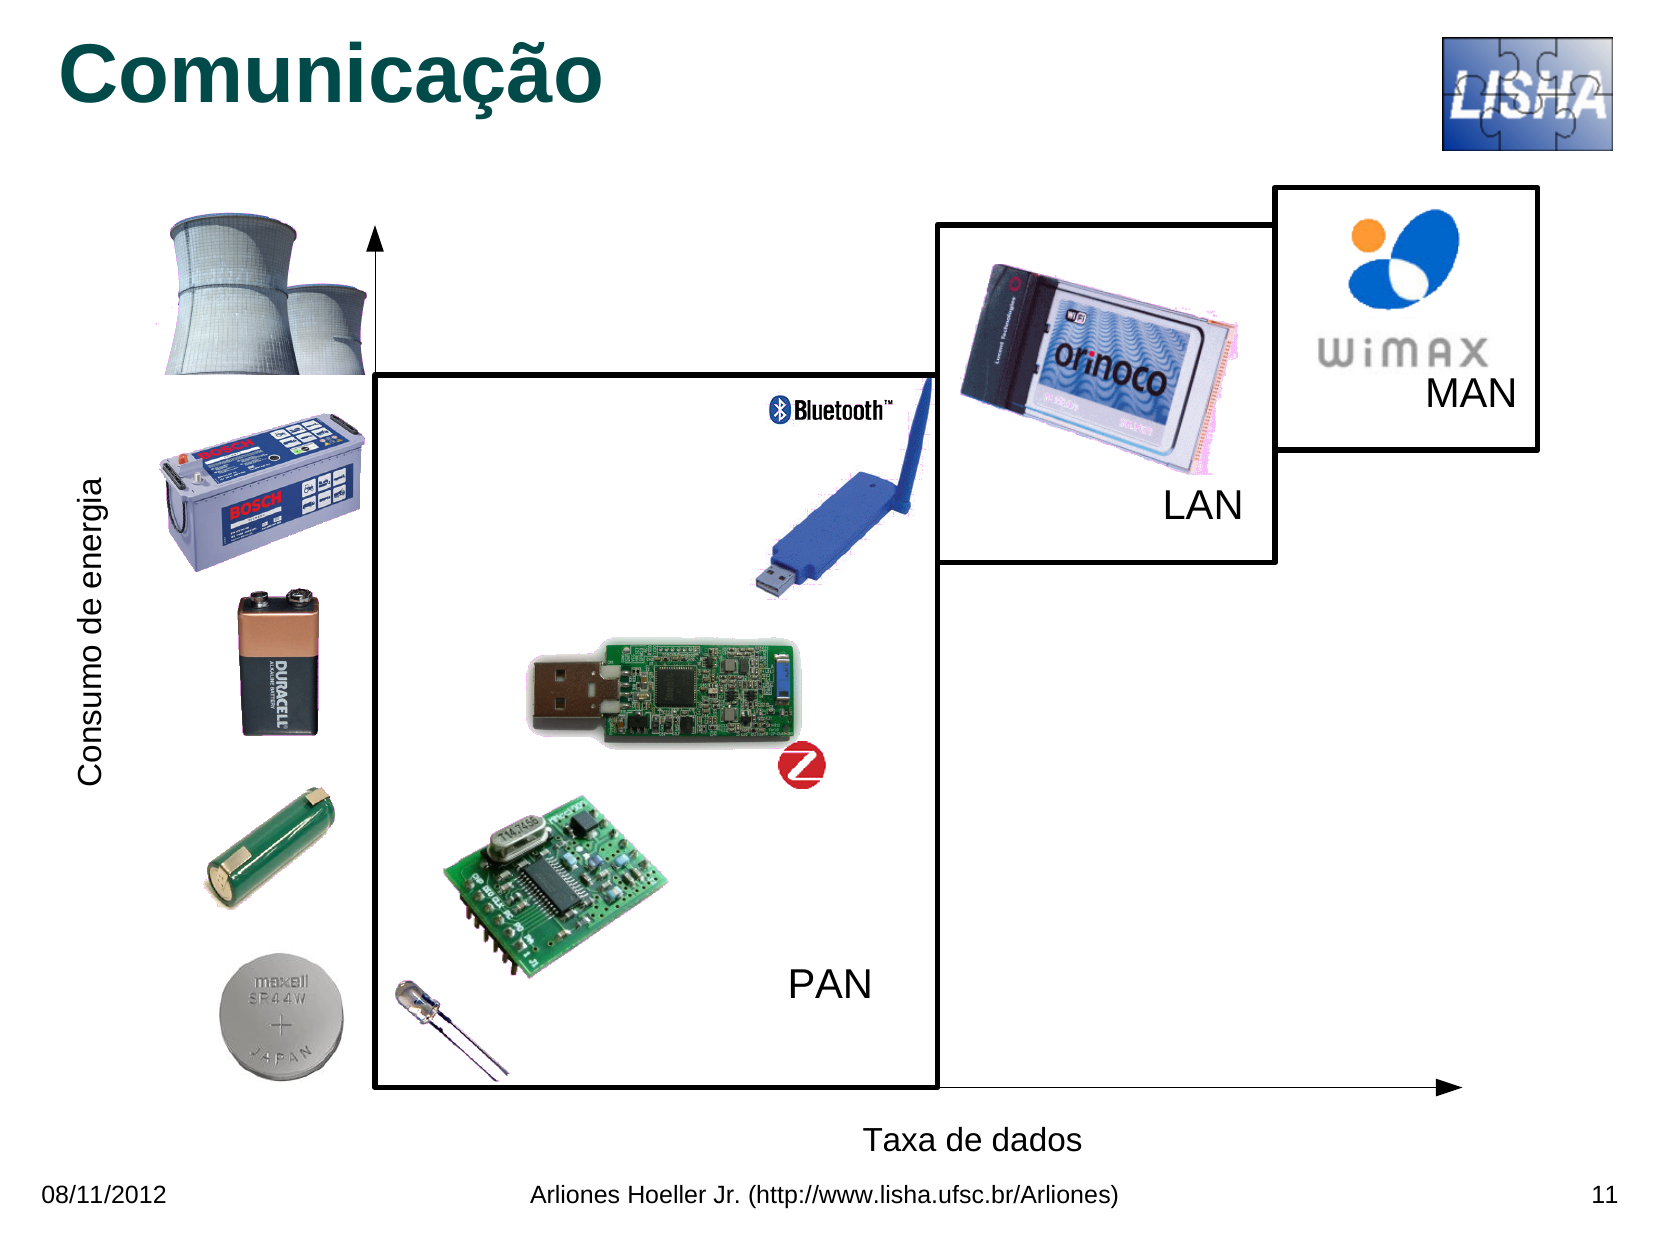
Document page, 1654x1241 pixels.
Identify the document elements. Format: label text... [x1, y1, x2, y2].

picture [750, 378, 935, 601]
text_box Taxa de dados [862, 1120, 1101, 1163]
picture [959, 262, 1238, 477]
picture [150, 412, 372, 938]
text_box LAN [1162, 482, 1247, 535]
picture [1442, 37, 1613, 151]
title Comunicação [58, 11, 1447, 148]
picture [150, 206, 376, 376]
text_box MAN [1425, 369, 1521, 422]
text_box Consumo de energia [70, 443, 113, 788]
picture [1303, 192, 1501, 376]
text_box PAN [787, 960, 874, 1013]
picture [187, 946, 372, 1088]
picture [375, 637, 826, 1088]
